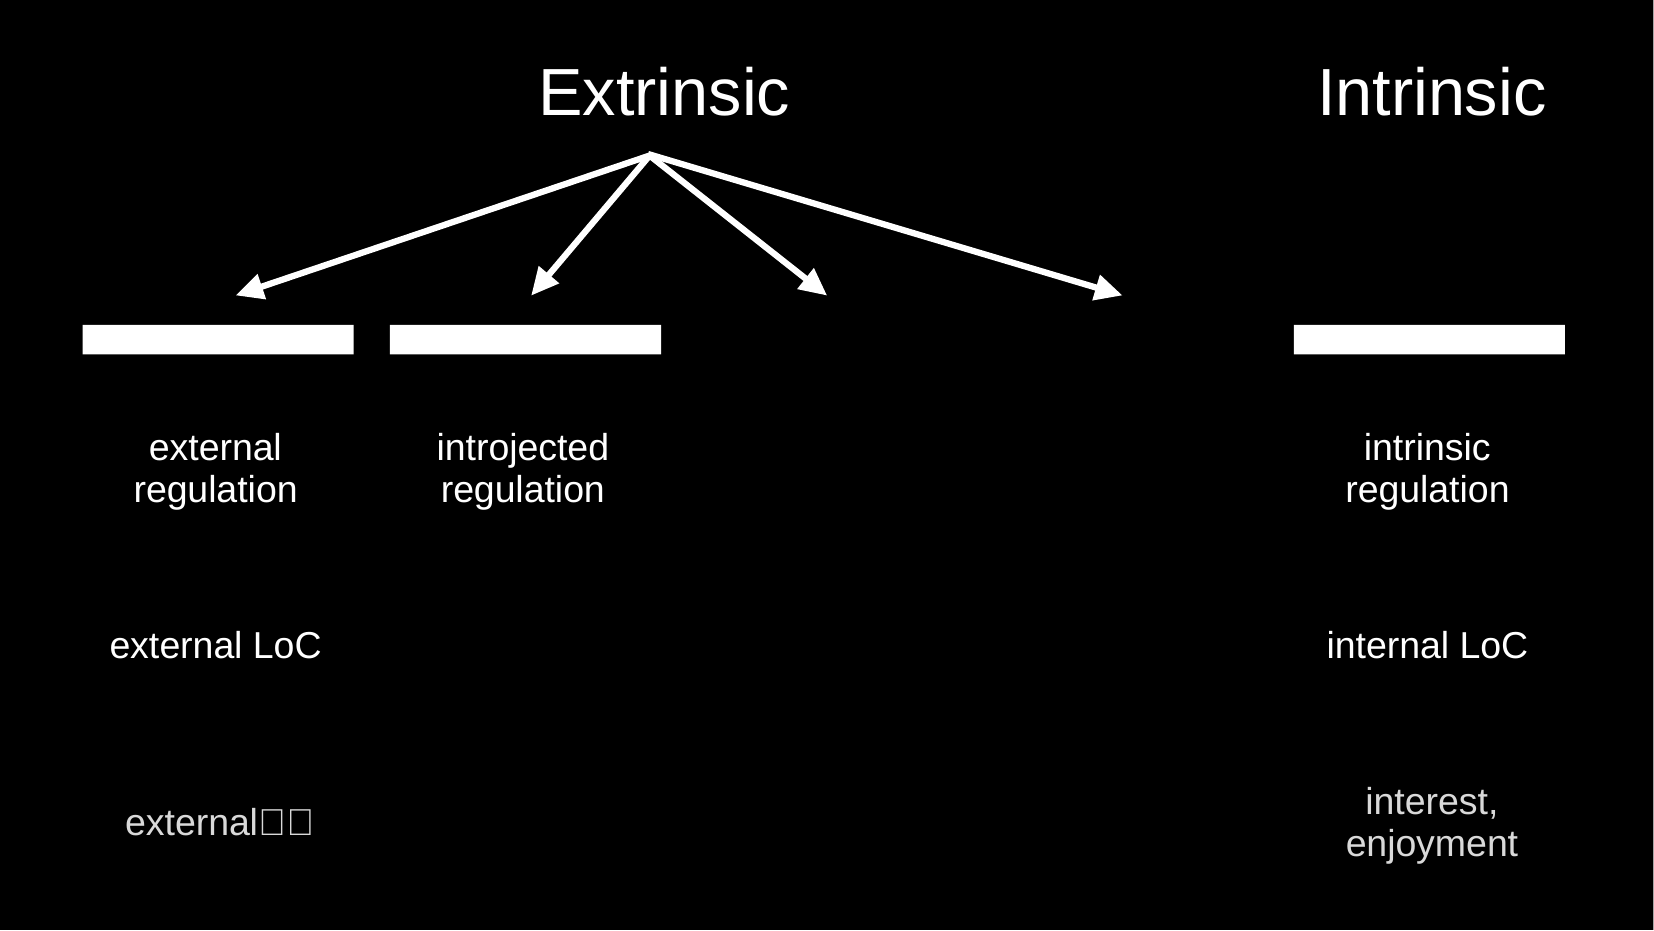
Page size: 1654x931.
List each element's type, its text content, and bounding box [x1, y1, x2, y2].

list external LoC [82, 582, 349, 709]
text_box [82, 324, 354, 355]
list Intrinsic [1299, 29, 1565, 156]
list external🥕🏒 [87, 759, 353, 886]
list interest, enjoyment [1299, 759, 1565, 886]
text_box [389, 324, 662, 355]
list Extrinsic [531, 29, 798, 156]
list intrinsic regulation [1294, 405, 1561, 532]
text_box [1293, 324, 1565, 355]
list introjected regulation [390, 405, 656, 532]
list internal LoC [1294, 582, 1561, 709]
list external regulation [82, 405, 349, 532]
